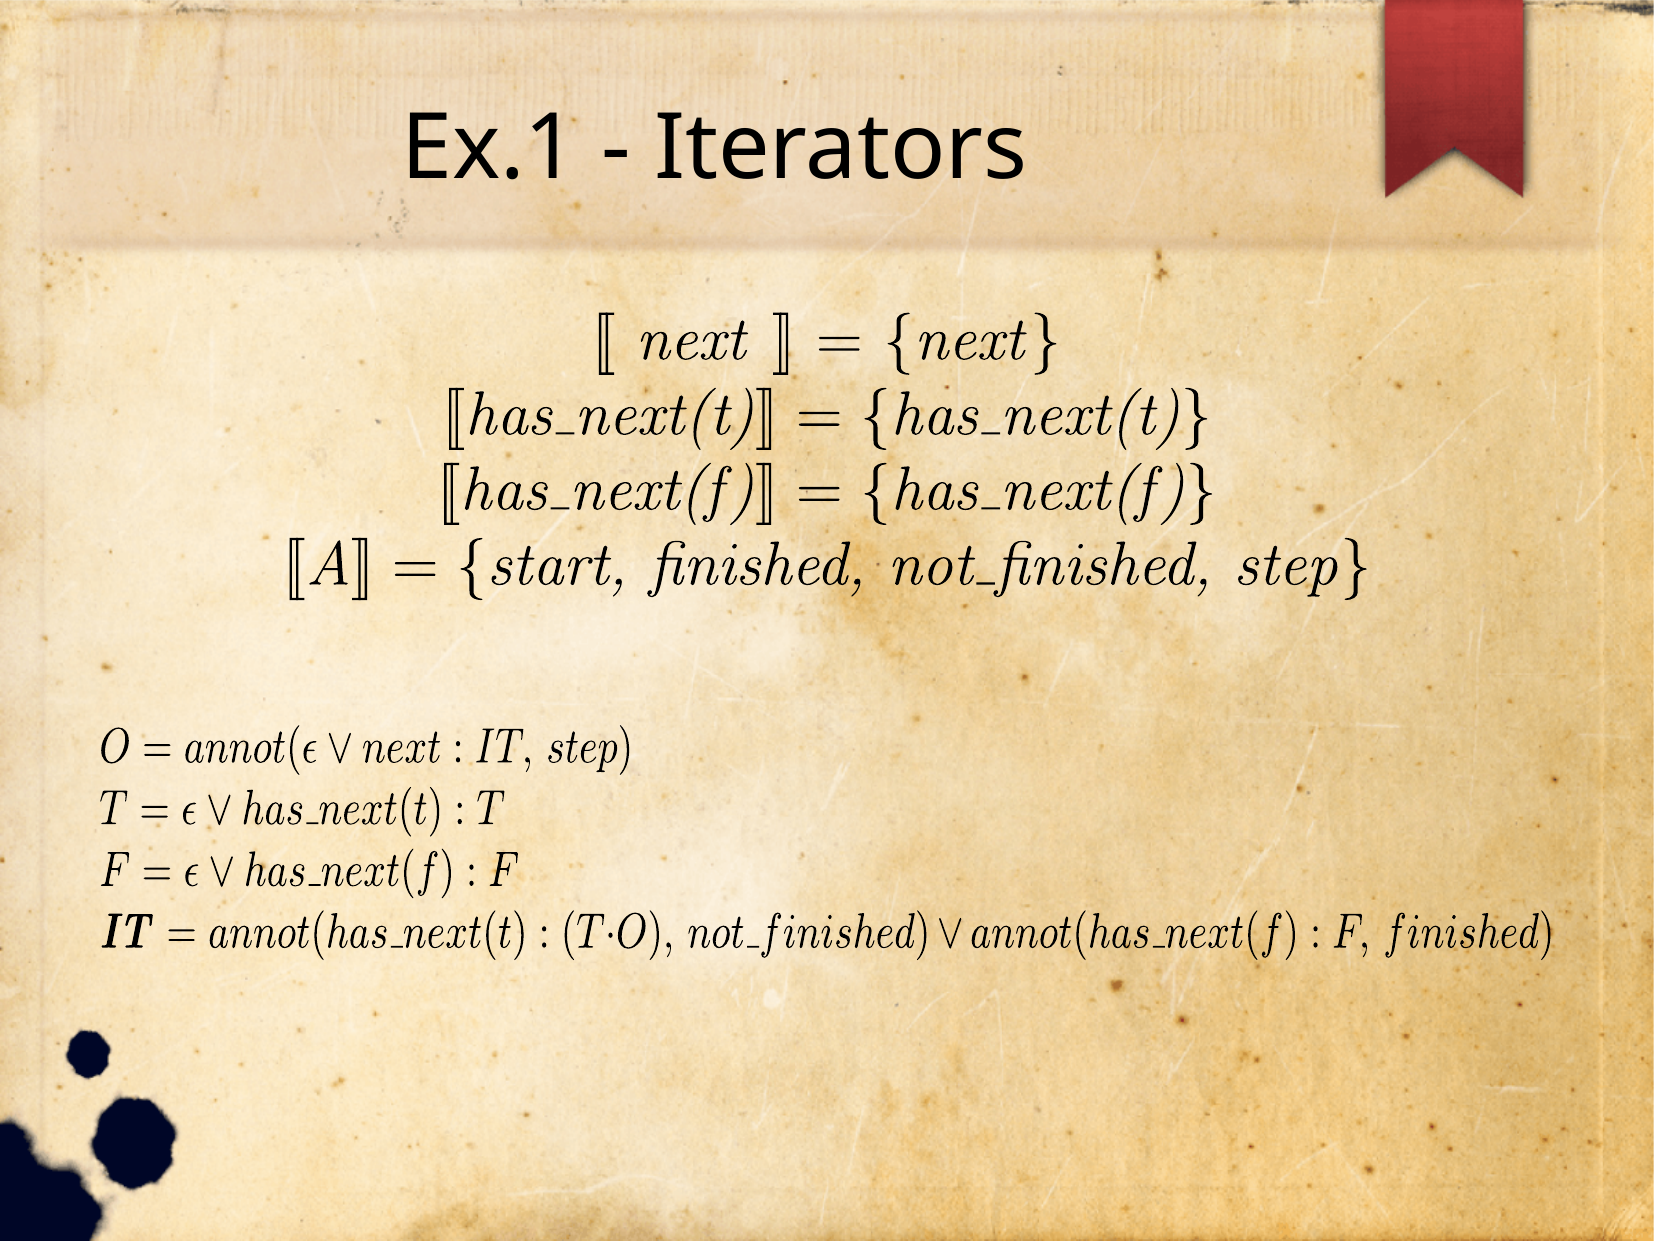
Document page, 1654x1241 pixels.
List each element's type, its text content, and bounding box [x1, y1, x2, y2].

picture [0, 0, 1654, 1241]
title Ex.1 - Iterators [82, 49, 1347, 237]
